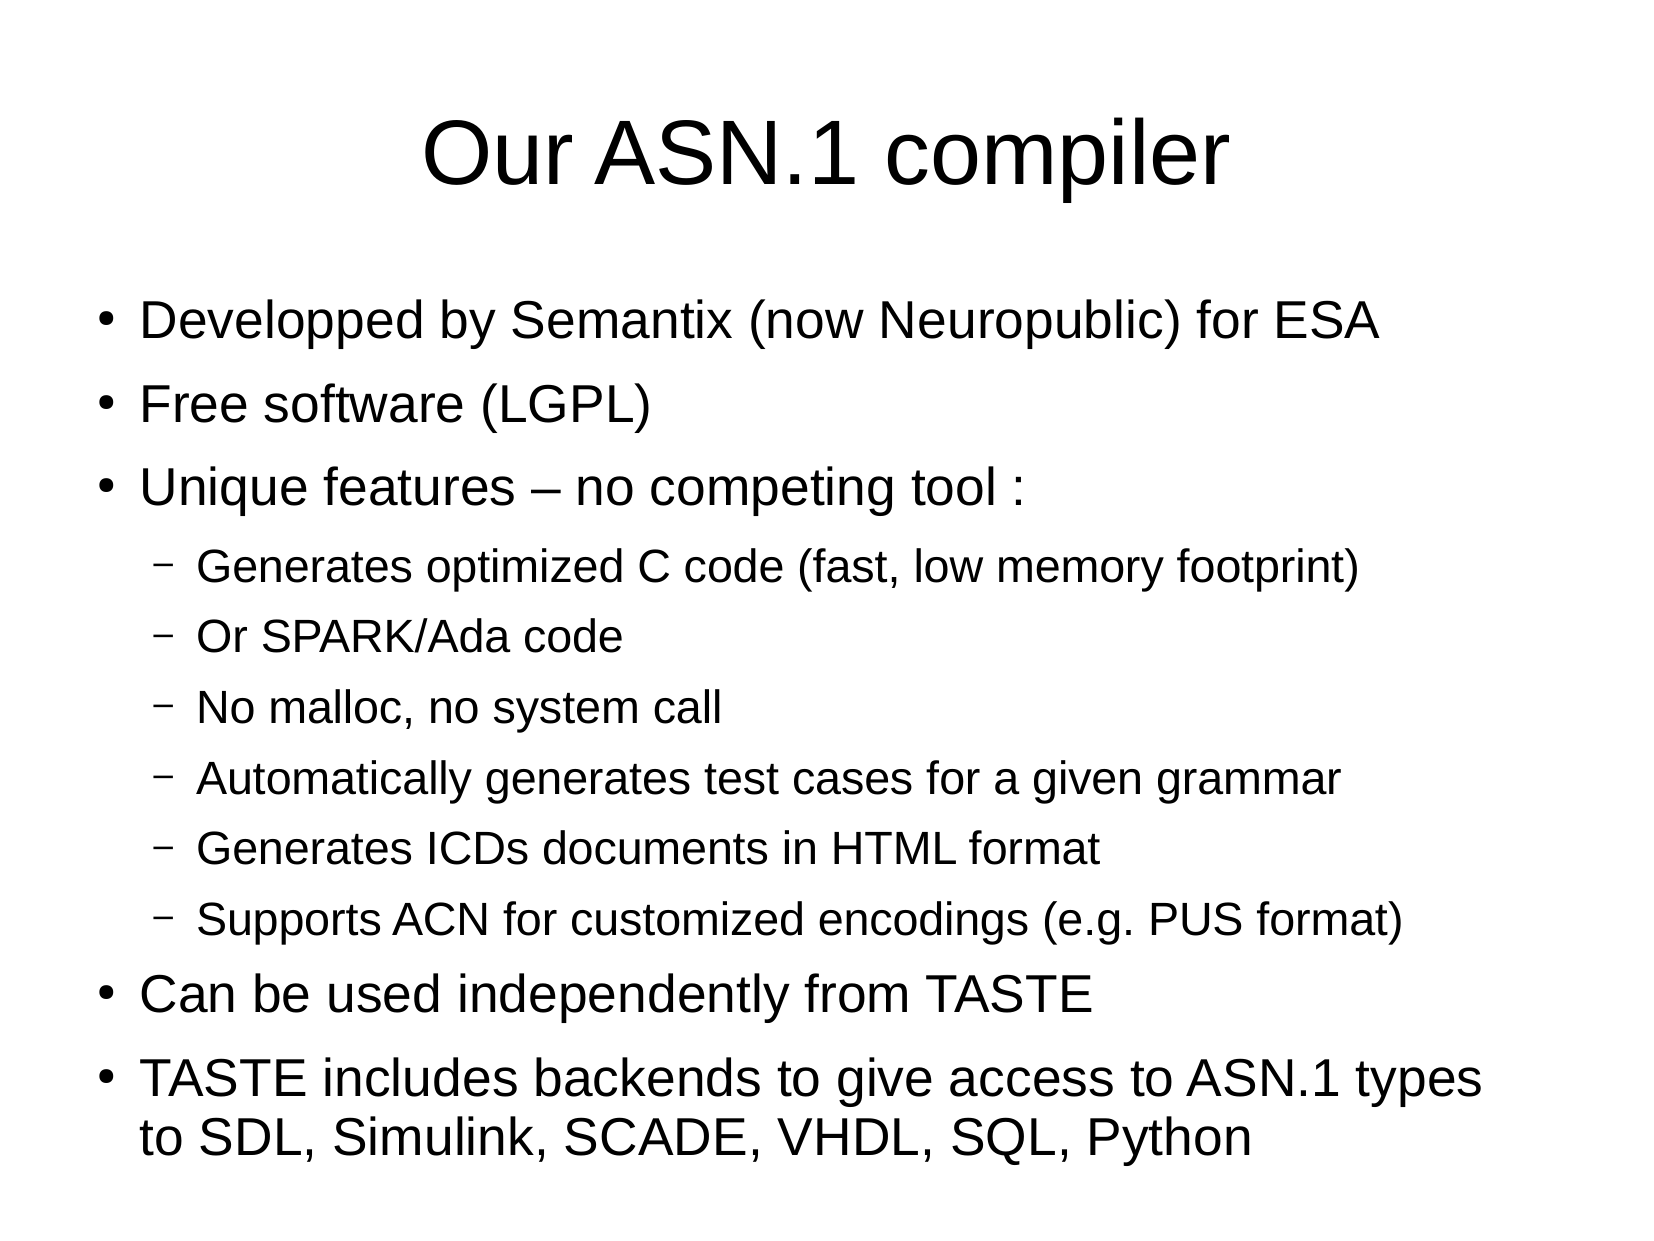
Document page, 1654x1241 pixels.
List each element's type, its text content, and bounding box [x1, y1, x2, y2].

list Developped by Semantix (now Neuropublic) for ESA Free software (LGPL) Unique features – no competing tool : Generates optimized C code (fast, low memory footprint) Or SPARK/Ada code No malloc, no system call Automatically generates test cases for a given grammar Generates ICDs documents in HTML format Supports ACN for customized encodings (e.g. PUS format) Can be used independently from TASTE TASTE includes backends to give access to ASN.1 types to SDL, Simulink, SCADE, VHDL, SQL, Python [82, 290, 1538, 1182]
title Our ASN.1 compiler [82, 49, 1571, 257]
